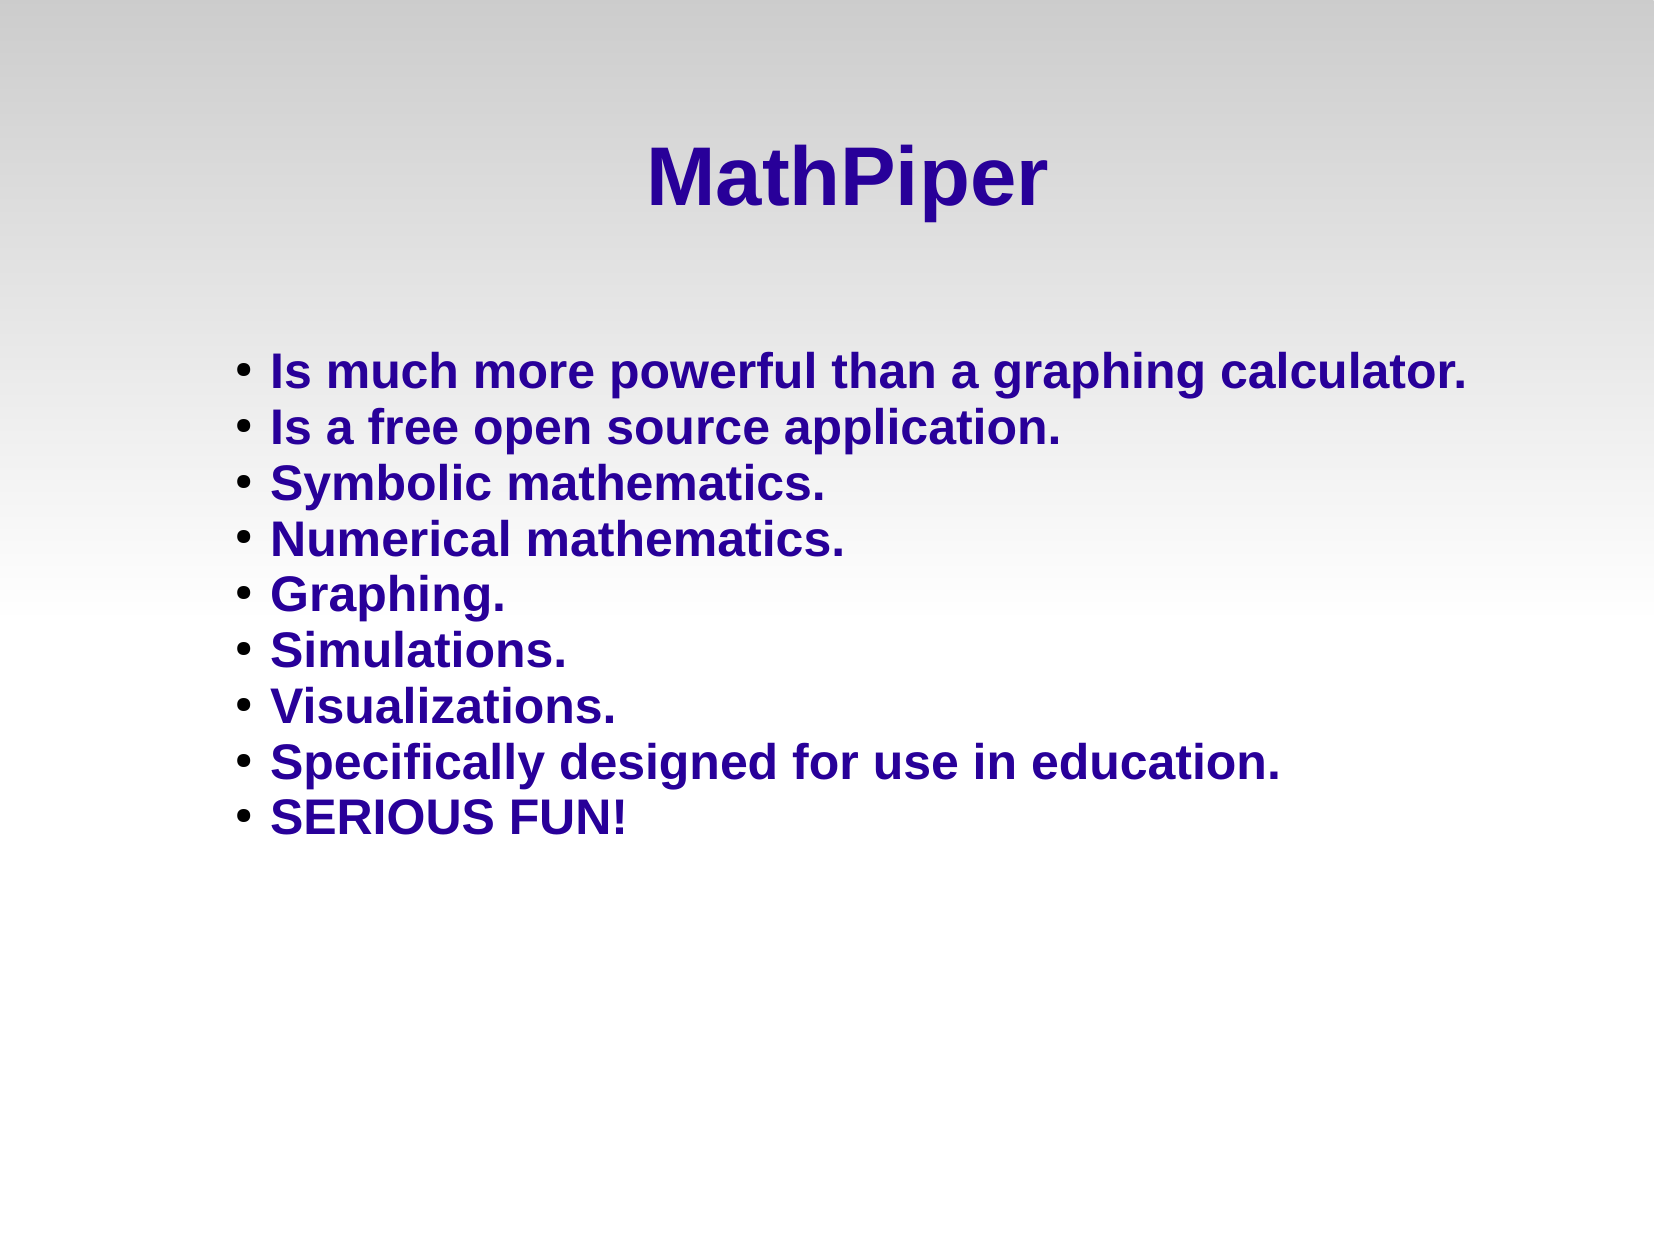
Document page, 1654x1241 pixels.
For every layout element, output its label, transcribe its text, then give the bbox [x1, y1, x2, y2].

text_box MathPiper [525, 123, 1155, 247]
text_box Is much more powerful than a graphing calculator. Is a free open source application. Symbolic mathematics. Numerical mathematics. Graphing. Simulations. Visualizations. Specifically designed for use in education. SERIOUS FUN! [149, 336, 1493, 932]
